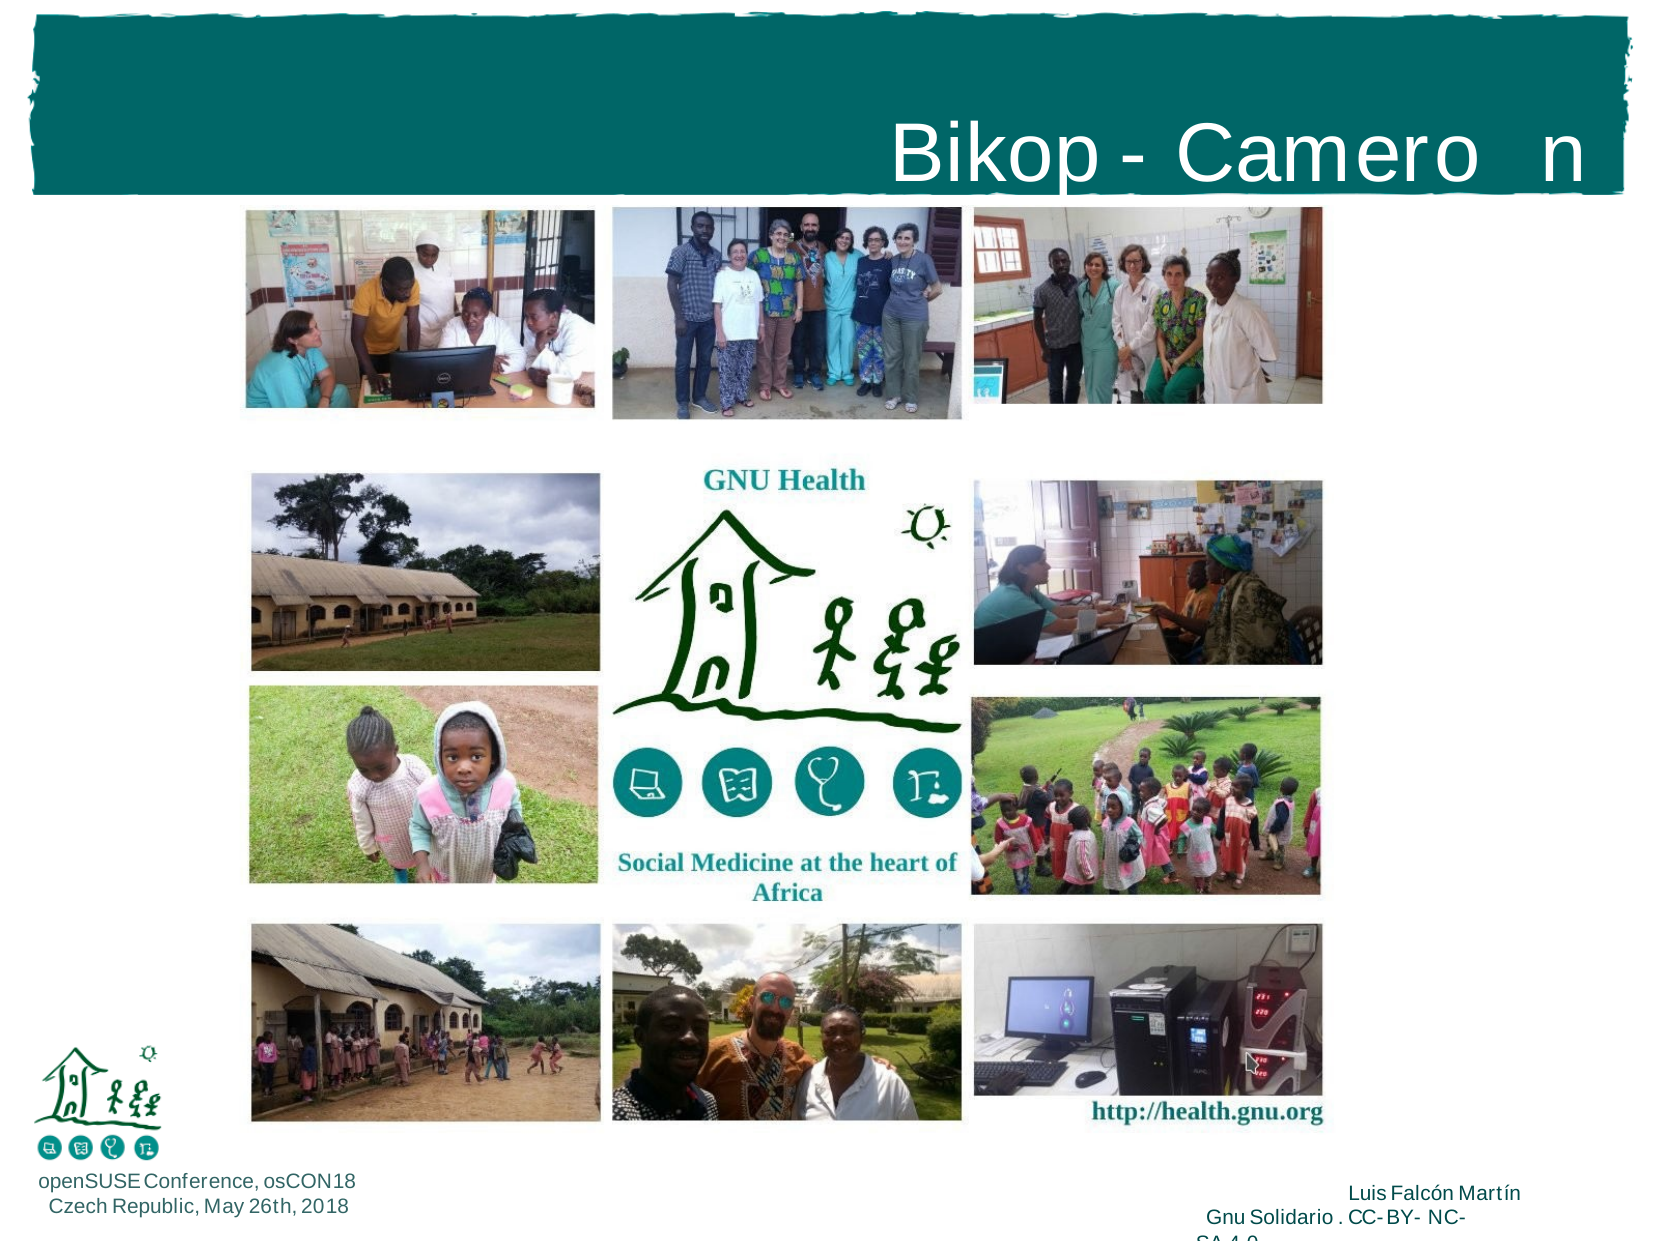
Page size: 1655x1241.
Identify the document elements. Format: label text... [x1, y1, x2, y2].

text_box LuisFalcónMartín GnuSolidario.CC-BY-NC-SA4.0 [1193, 1179, 1531, 1230]
text_box Bikop-Camero n [887, 98, 1607, 186]
text_box openSUSEConference,osCON18 CzechRepublic,May26th,2018 [36, 1167, 361, 1218]
text_box [240, 205, 1339, 1135]
